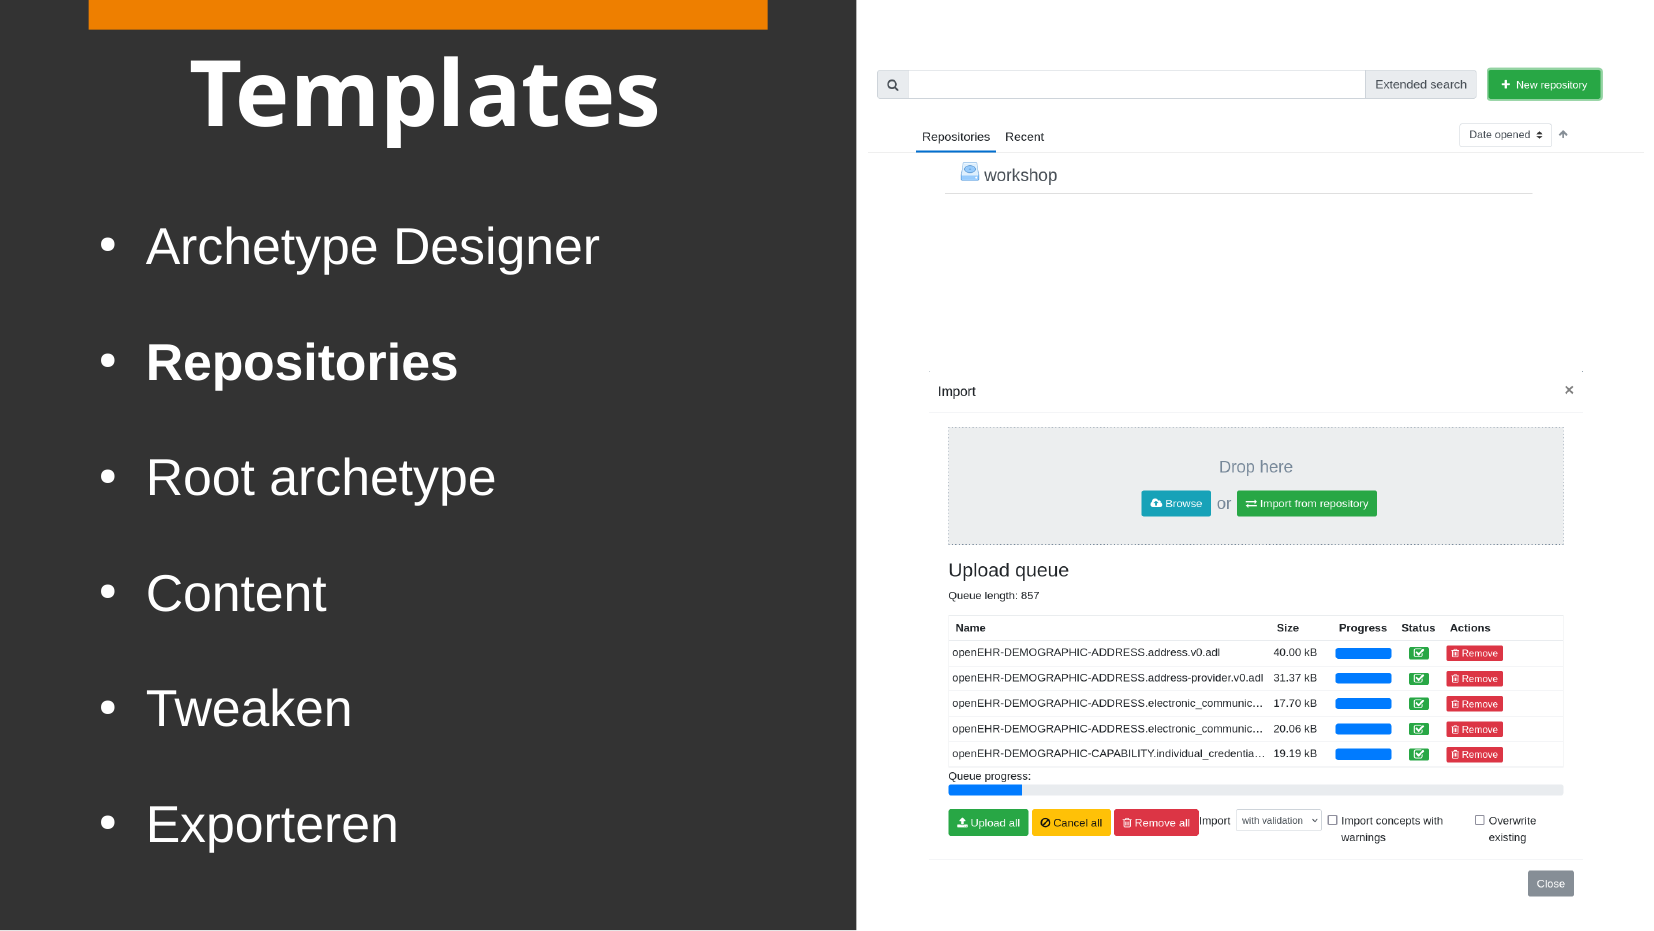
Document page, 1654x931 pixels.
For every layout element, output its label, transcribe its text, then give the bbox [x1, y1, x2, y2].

picture [929, 371, 1583, 905]
list Archetype Designer Repositories Root archetype Content Tweaken Exporteren [82, 217, 768, 857]
title Templates [82, 13, 768, 169]
picture [868, 53, 1644, 207]
text_box [0, 0, 857, 931]
